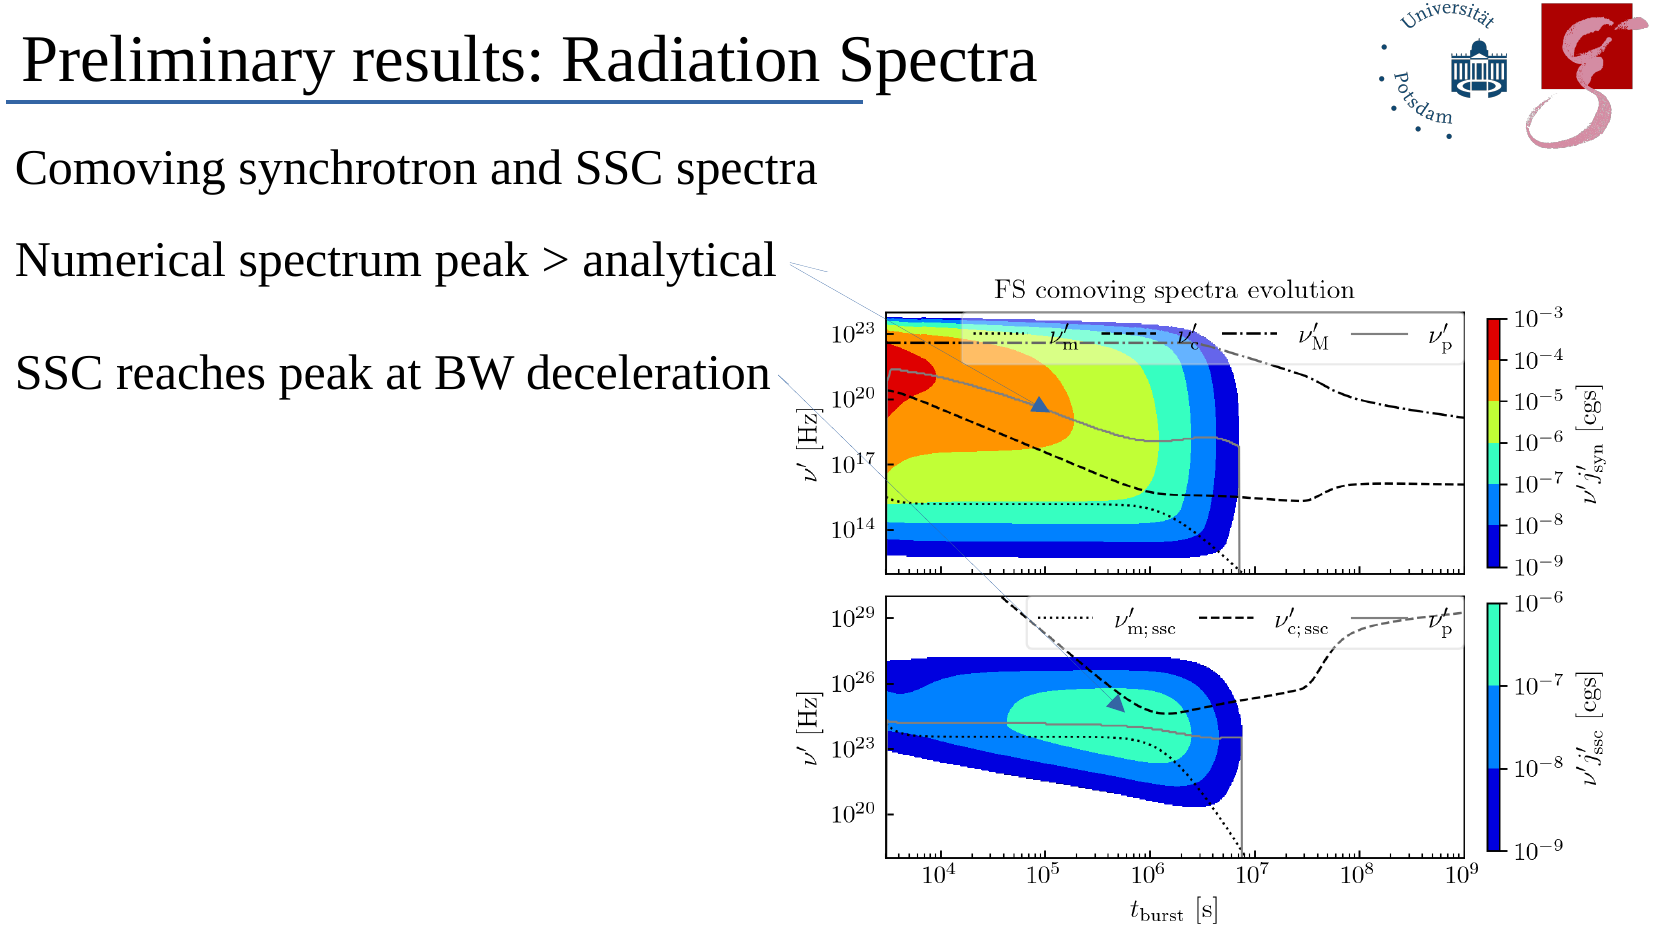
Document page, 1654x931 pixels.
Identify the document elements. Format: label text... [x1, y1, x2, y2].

picture [789, 272, 1613, 931]
text_box SSC reaches peak at BW deceleration [0, 337, 779, 403]
title Preliminary results: Radiation Spectra [20, 0, 1375, 118]
text_box Comoving synchrotron and SSC spectra [0, 132, 1275, 198]
picture [1375, 0, 1654, 154]
text_box Numerical spectrum peak > analytical [0, 225, 790, 290]
